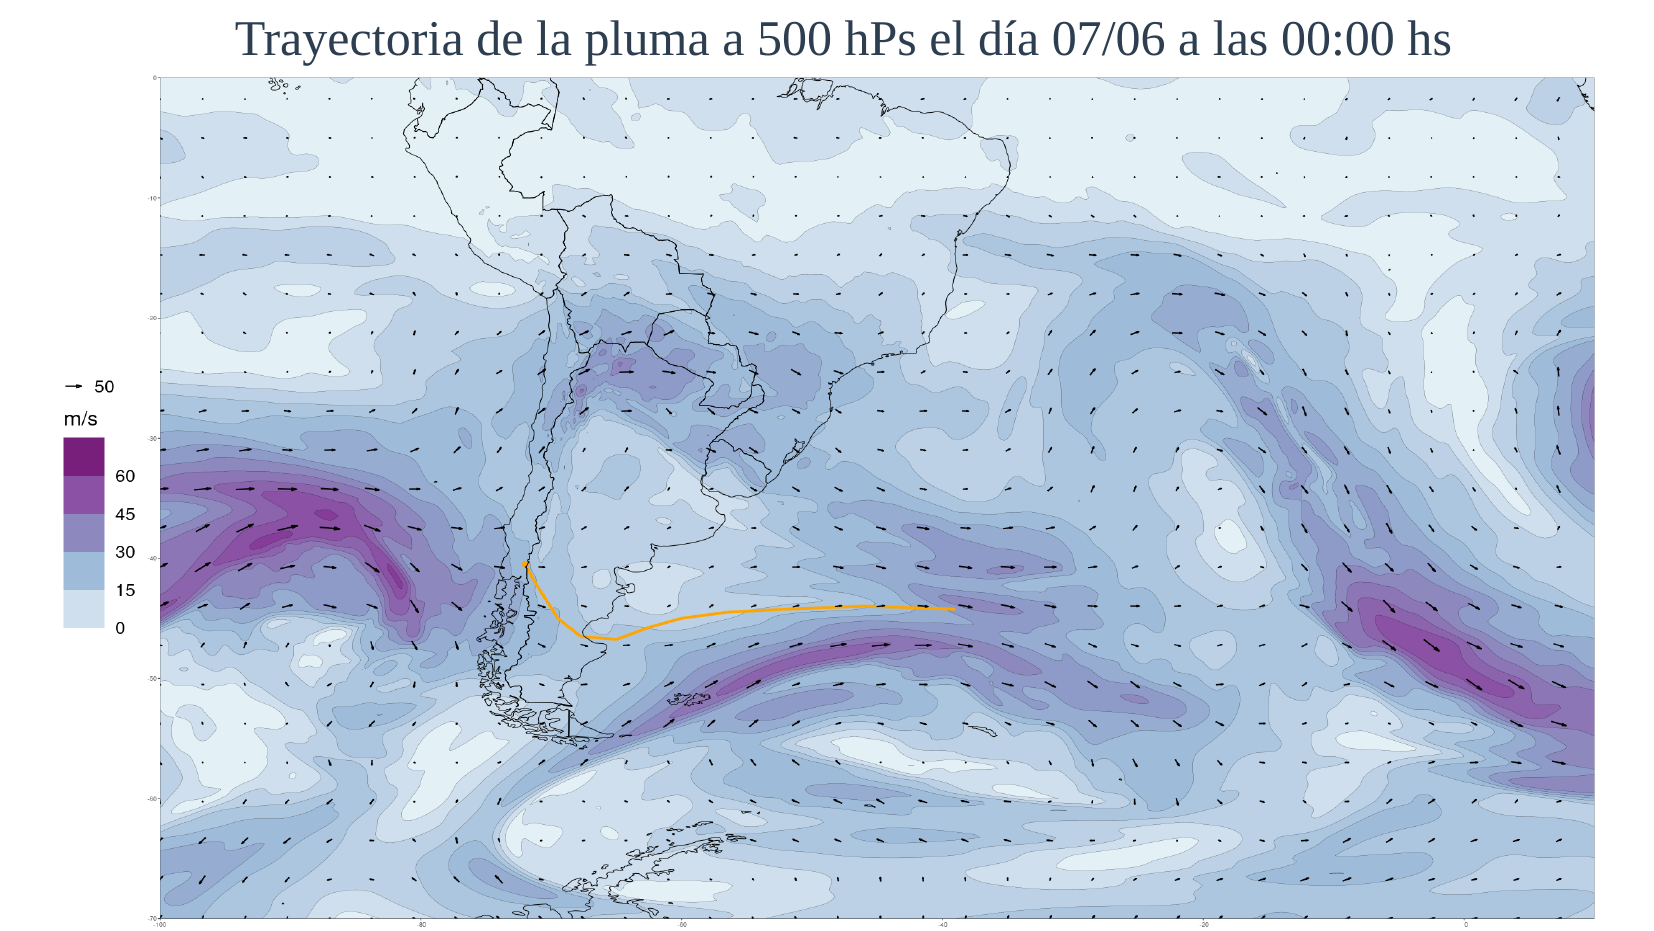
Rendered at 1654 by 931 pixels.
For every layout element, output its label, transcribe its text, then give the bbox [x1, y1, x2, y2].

text_box Trayectoria de la pluma a 500 hPs el día 07/06 a las 00:00 hs [112, 0, 1576, 74]
picture [51, 74, 1602, 931]
